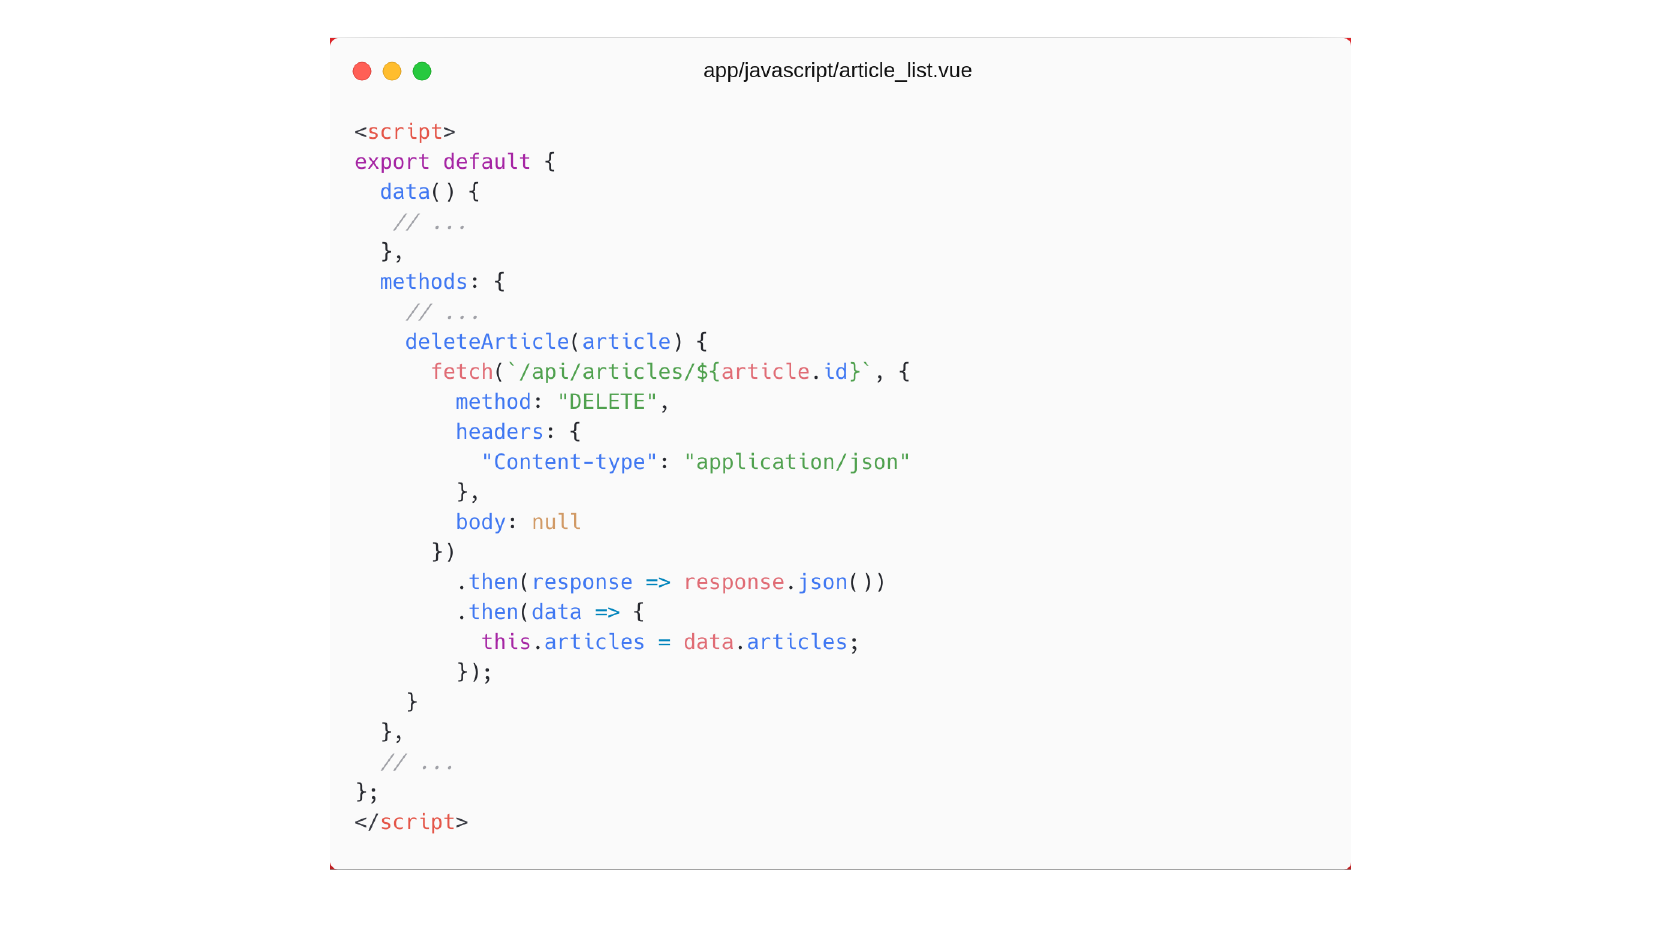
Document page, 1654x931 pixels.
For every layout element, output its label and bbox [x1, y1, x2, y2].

picture [330, 37, 1351, 871]
